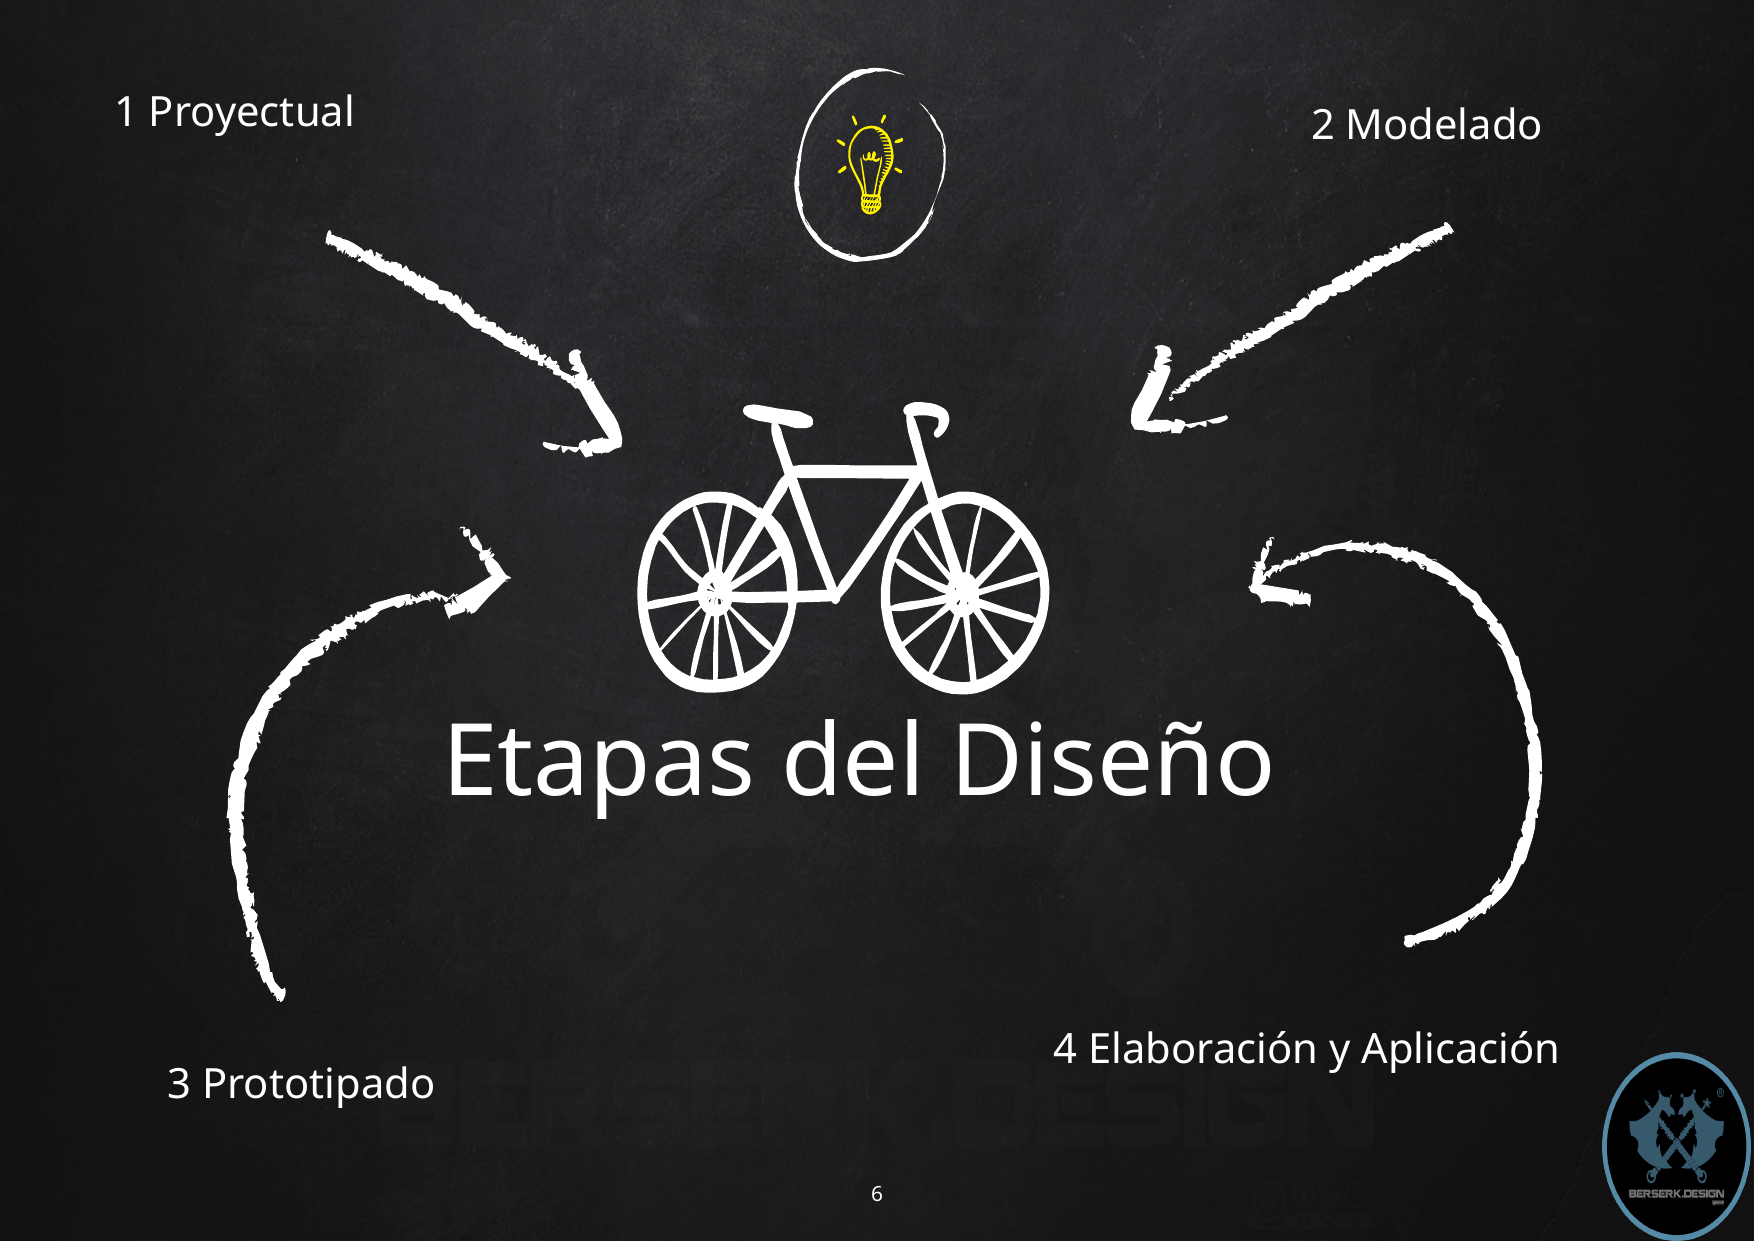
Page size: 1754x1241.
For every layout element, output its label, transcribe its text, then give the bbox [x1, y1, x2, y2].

text_box [637, 402, 1050, 695]
picture [0, 0, 1754, 1241]
slide_number <número> [824, 1165, 930, 1241]
text_box [1168, 221, 1455, 402]
text_box [226, 526, 511, 1002]
text_box 4 Elaboración y Aplicación [1008, 1006, 1607, 1115]
text_box [794, 67, 946, 262]
text_box 1 Proyectual [68, 69, 401, 178]
text_box [1131, 345, 1229, 434]
text_box [880, 114, 886, 124]
text_box [848, 125, 894, 215]
subtitle 3 Prototipado [133, 1041, 470, 1150]
text_box [1248, 536, 1543, 948]
text_box [838, 165, 847, 174]
text_box [852, 115, 858, 126]
text_box [836, 139, 846, 147]
text_box [894, 137, 904, 144]
text_box [894, 167, 903, 174]
text_box 2 Modelado [1252, 82, 1602, 191]
title Etapas del Diseño [317, 680, 1402, 903]
text_box [325, 229, 623, 458]
